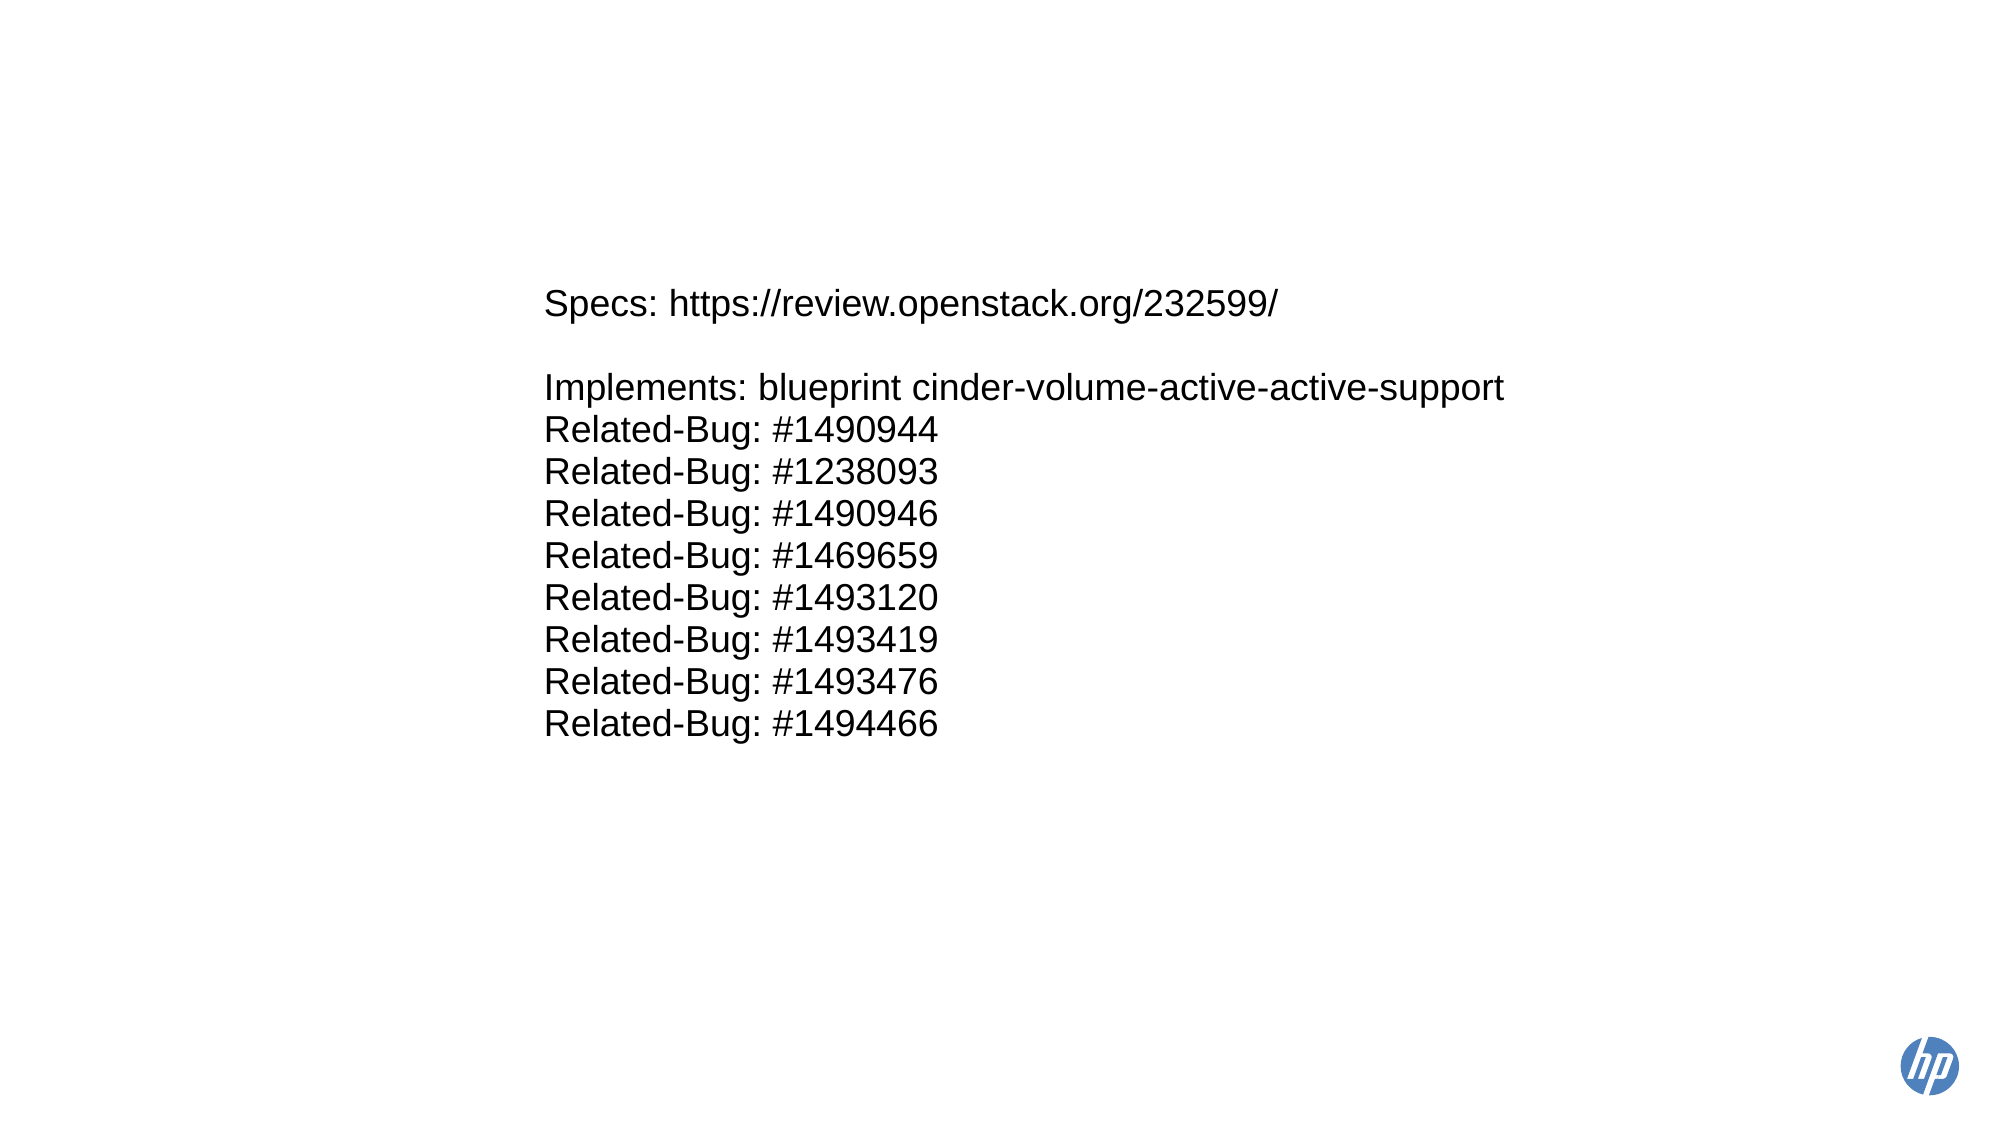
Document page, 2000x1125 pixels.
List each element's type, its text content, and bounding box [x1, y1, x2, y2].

text_box Specs: https://review.openstack.org/232599/ Implements: blueprint cinder-volume-active-active-support Related-Bug: #1490944 Related-Bug: #1238093 Related-Bug: #1490946 Related-Bug: #1469659 Related-Bug: #1493120 Related-Bug: #1493419 Related-Bug: #1493476 Related-Bug: #1494466 [487, 275, 1520, 752]
